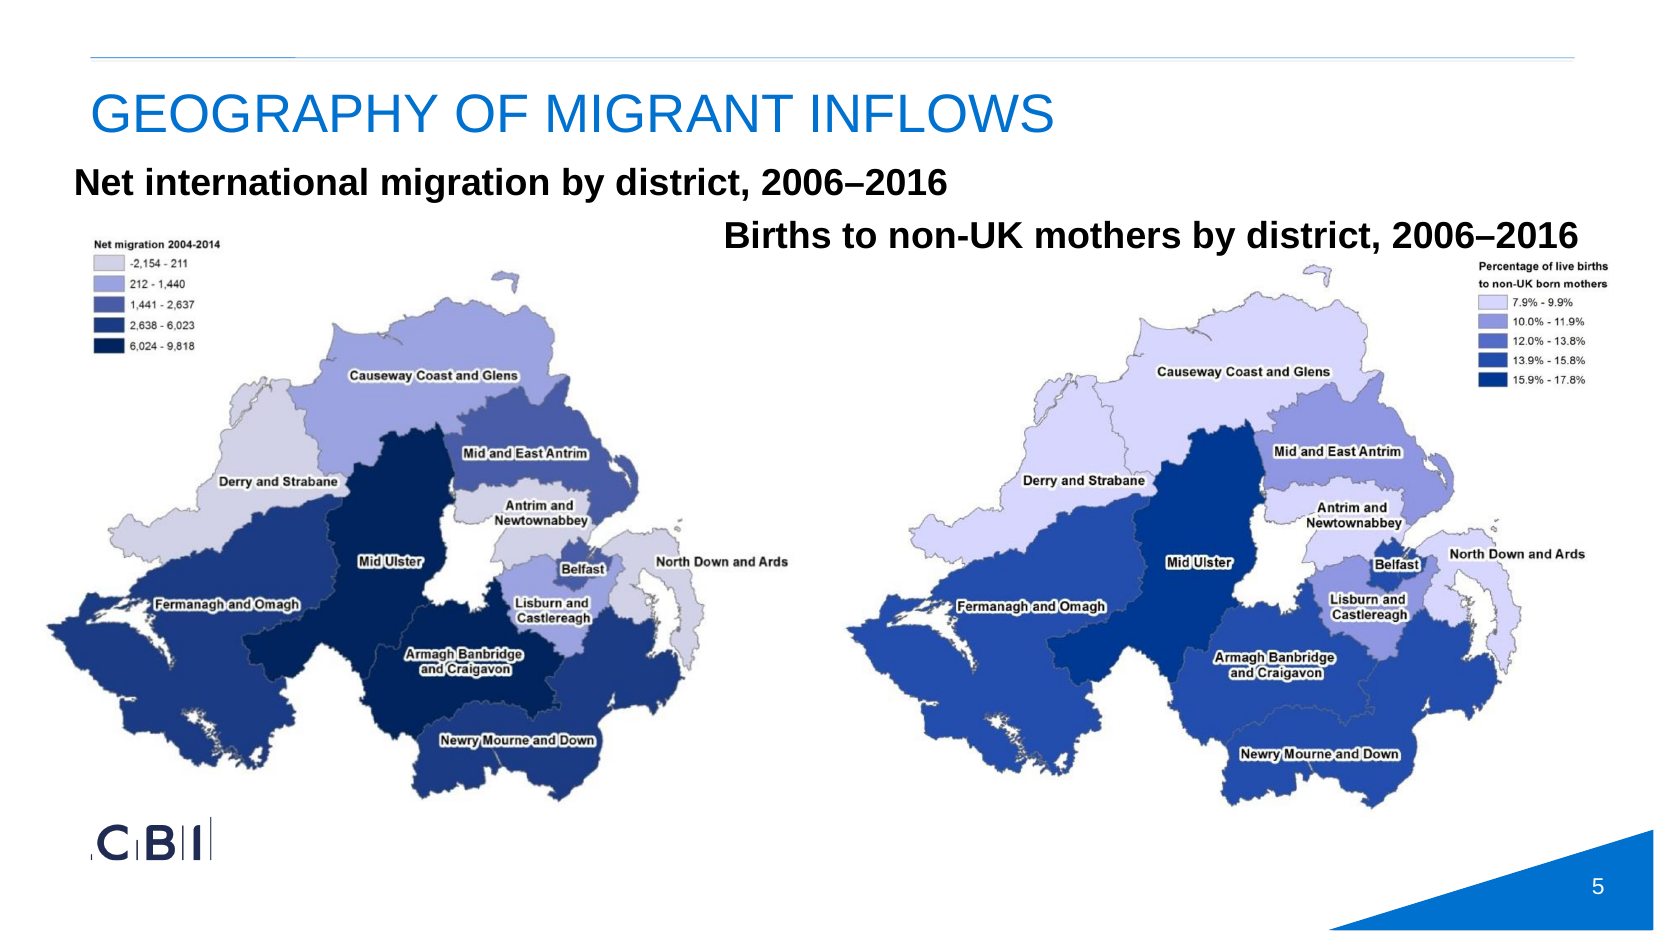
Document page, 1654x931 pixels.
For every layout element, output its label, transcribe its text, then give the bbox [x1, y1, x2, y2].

text_box Net international migration by district, 2006–2016 [59, 153, 964, 211]
picture [838, 264, 1614, 819]
picture [90, 816, 212, 861]
picture [35, 236, 798, 811]
text_box Births to non-UK mothers by district, 2006–2016 [708, 206, 1614, 264]
title Geography of migrant inflows [90, 78, 1575, 175]
